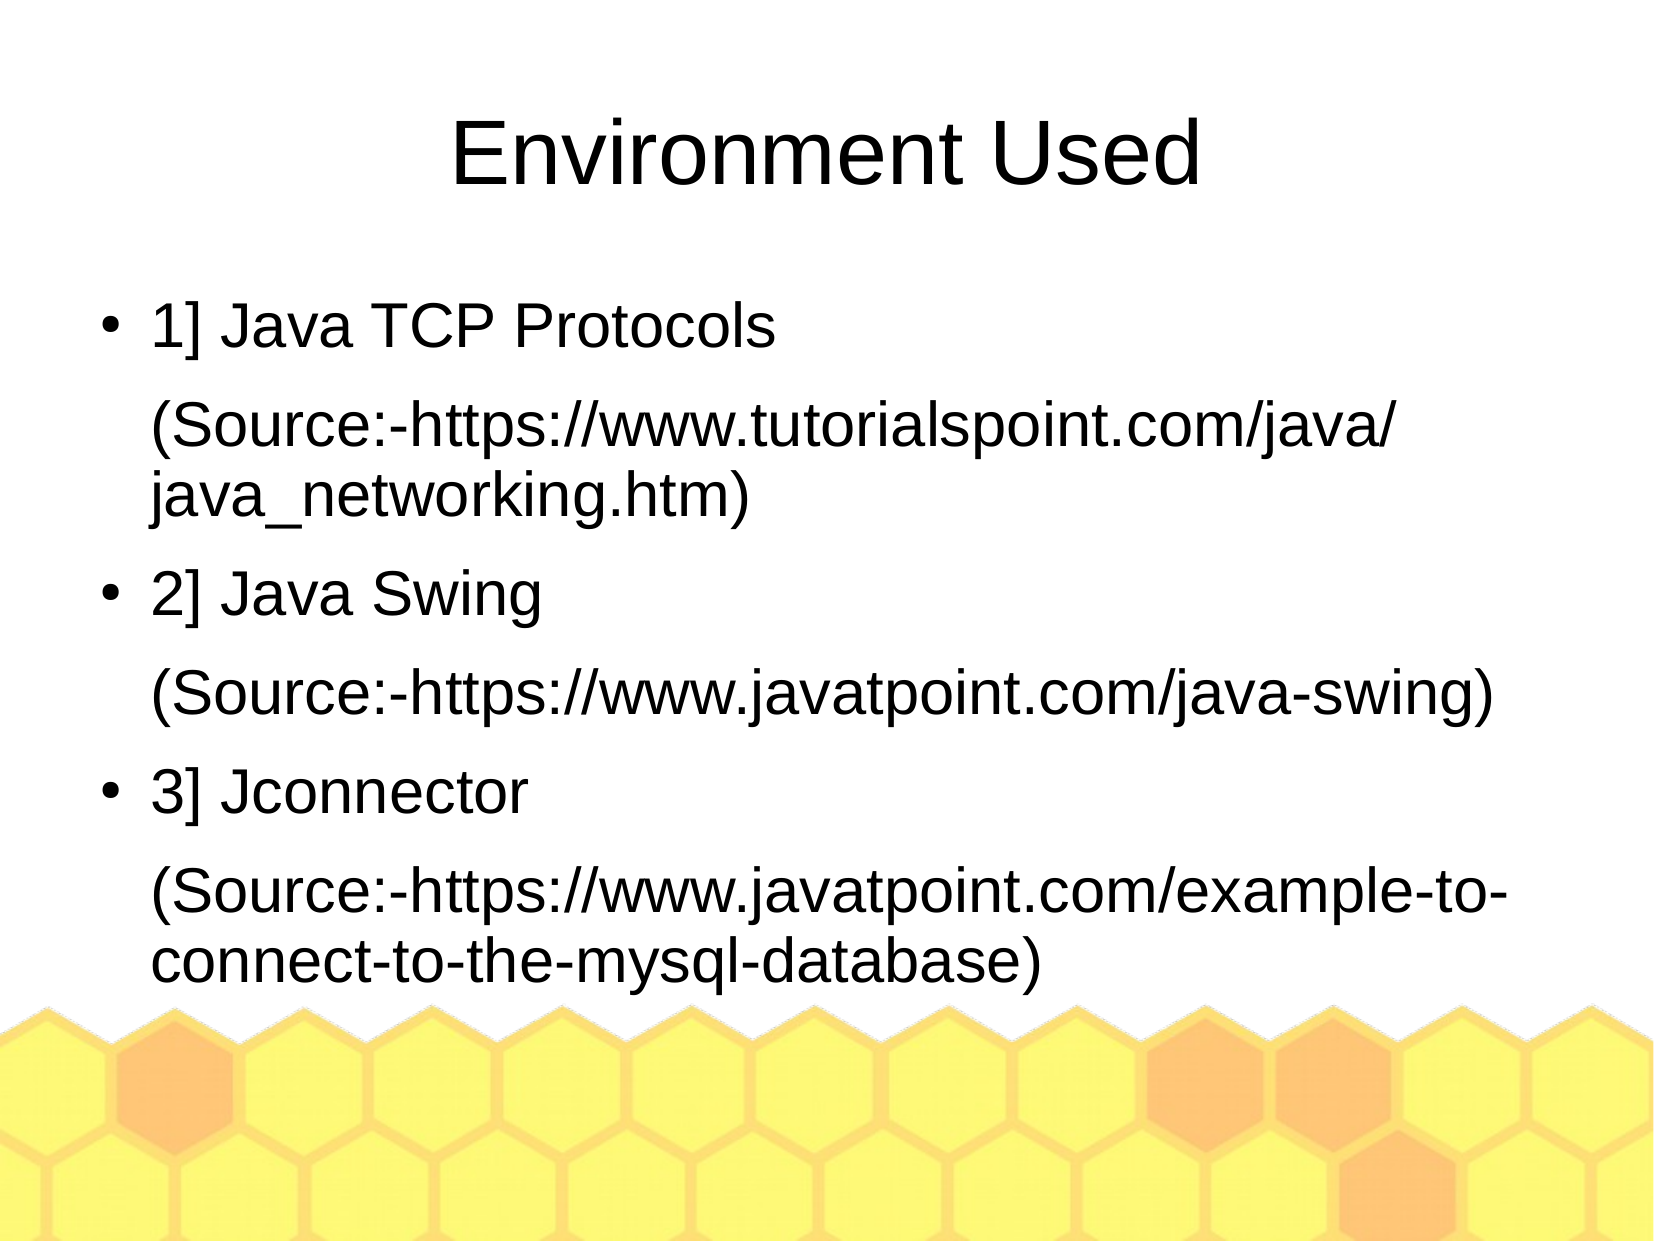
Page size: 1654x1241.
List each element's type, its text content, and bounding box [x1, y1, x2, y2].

list 1] Java TCP Protocols (Source:-https://www.tutorialspoint.com/java/java_networking.htm) 2] Java Swing (Source:-https://www.javatpoint.com/java-swing) 3] Jconnector (Source:-https://www.javatpoint.com/example-to-connect-to-the-mysql-database) [82, 290, 1571, 1010]
picture [0, 1001, 1654, 1241]
title Environment Used [82, 49, 1571, 257]
